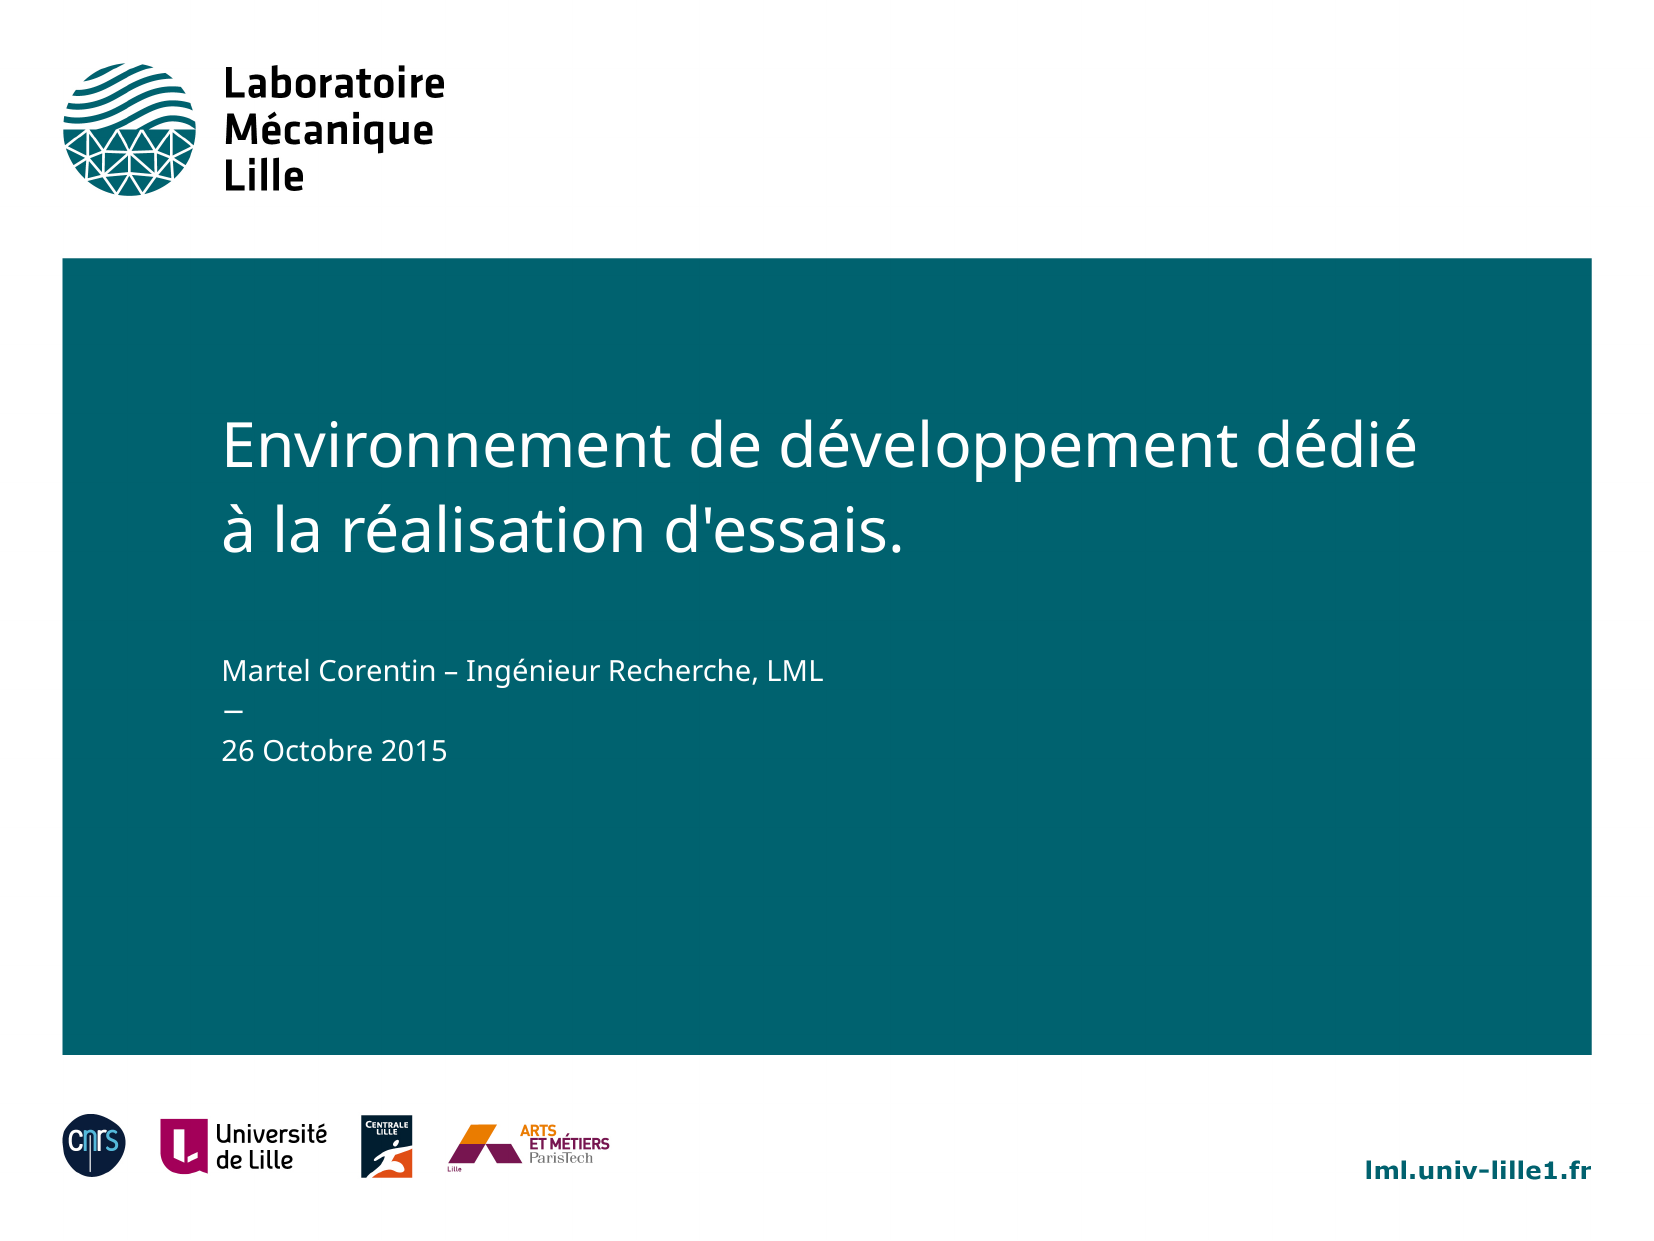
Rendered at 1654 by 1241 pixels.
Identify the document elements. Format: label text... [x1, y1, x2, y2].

picture [0, 0, 1654, 1241]
text_box Environnement de développement dédié à la réalisation d'essais. Martel Corentin – Ingénieur Recherche, LML − 26 Octobre 2015 [206, 393, 1447, 1004]
